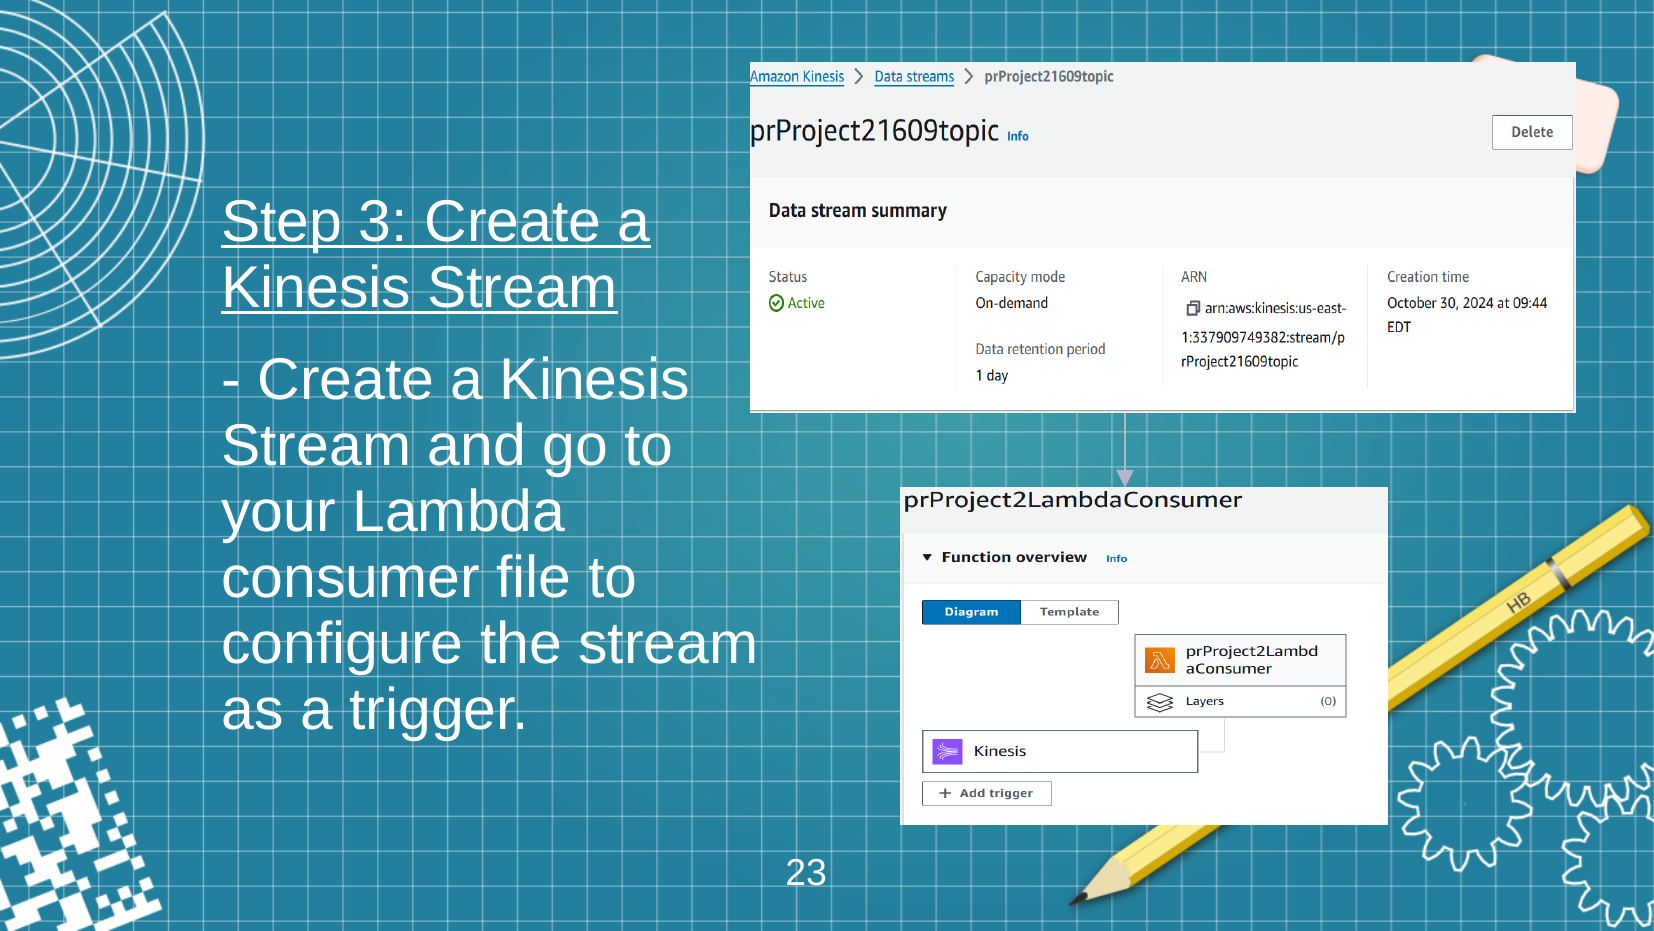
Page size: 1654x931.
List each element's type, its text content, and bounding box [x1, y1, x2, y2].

list Step 3: Create a Kinesis Stream - Create a Kinesis Stream and go to your Lambda consumer file to configure the stream as a trigger. [157, 187, 788, 751]
picture [0, 0, 1654, 931]
text_box <number> [675, 844, 938, 901]
